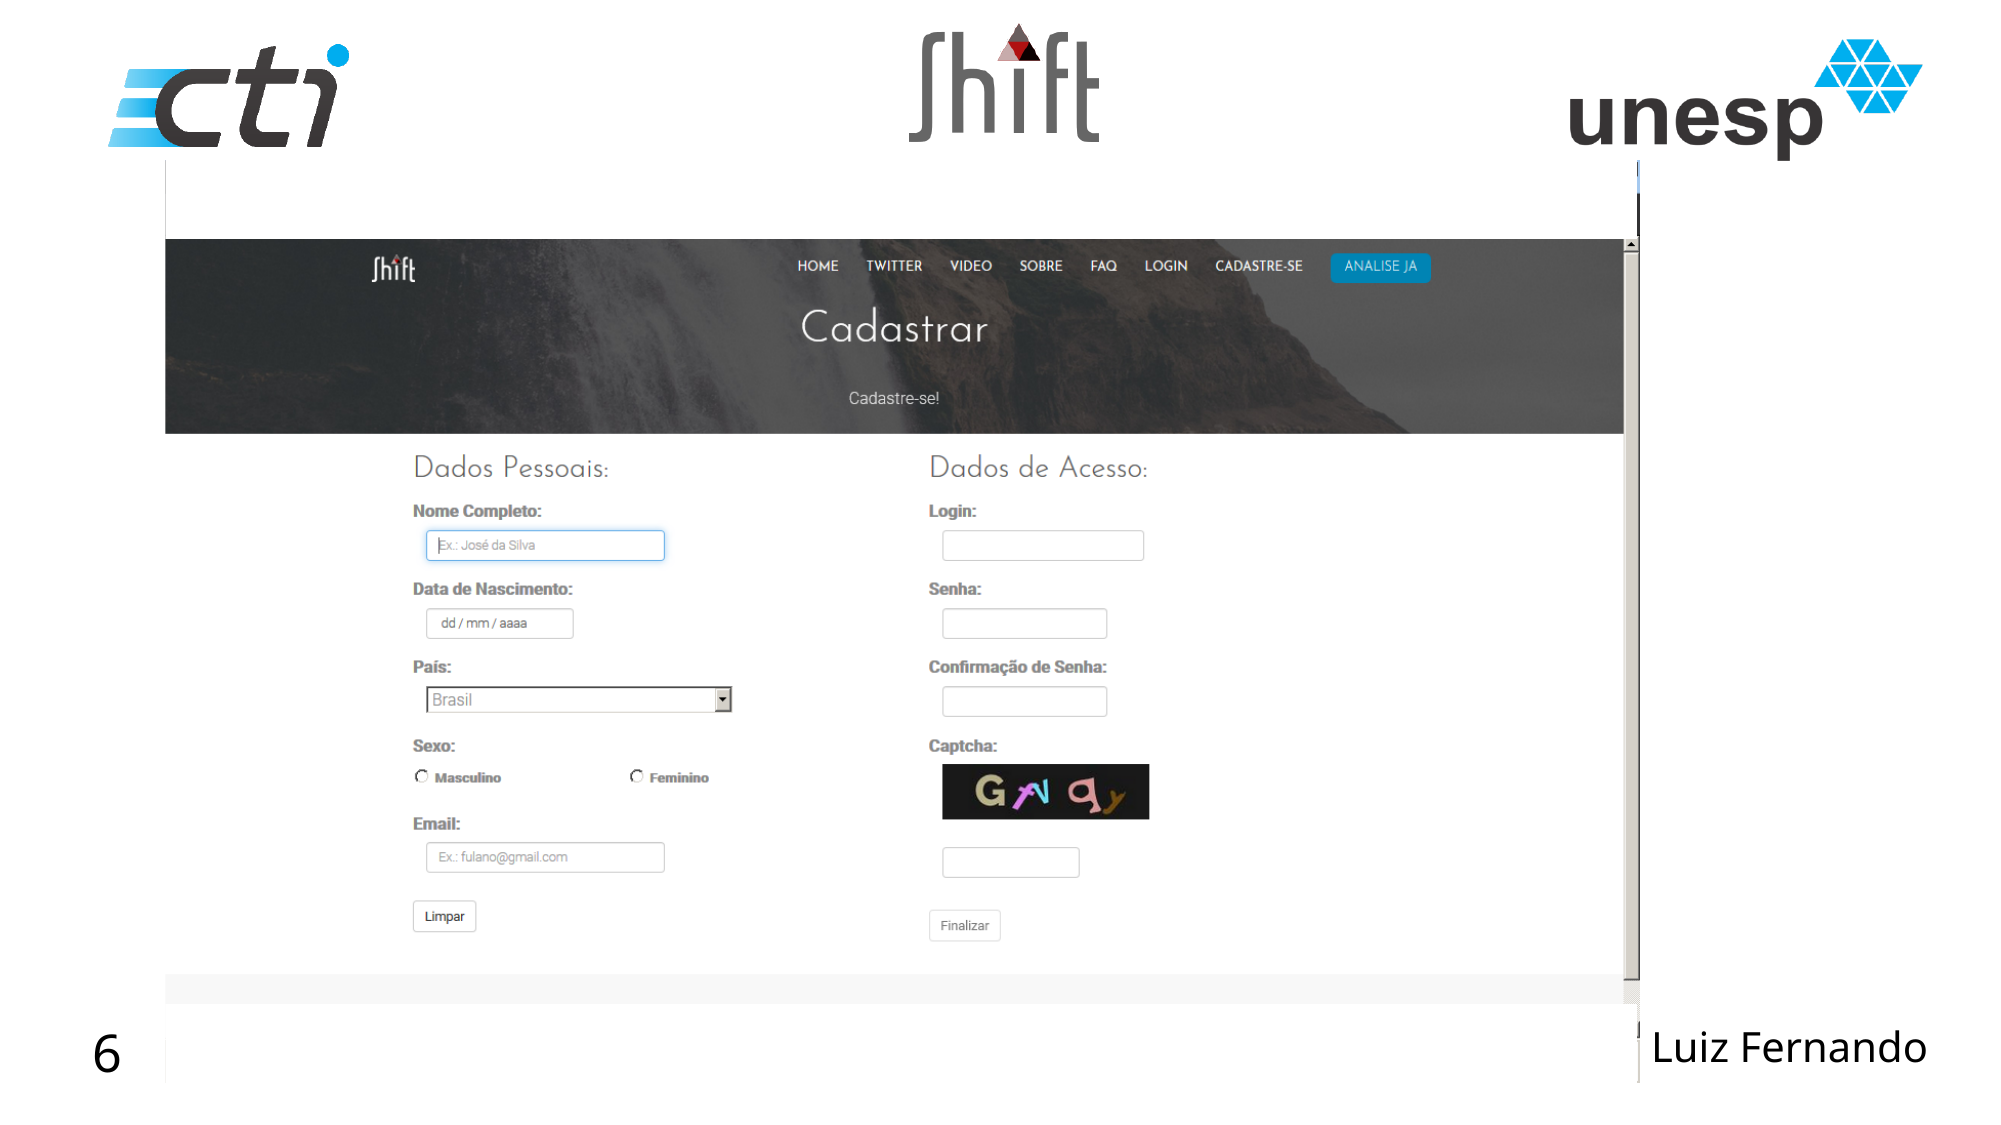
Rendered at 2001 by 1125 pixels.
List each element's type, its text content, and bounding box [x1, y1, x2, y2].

picture [165, 39, 1923, 1086]
picture [909, 20, 1099, 142]
text_box Luiz Fernando [1640, 1012, 1944, 1078]
text_box 6 [77, 1012, 136, 1091]
picture [108, 44, 349, 148]
